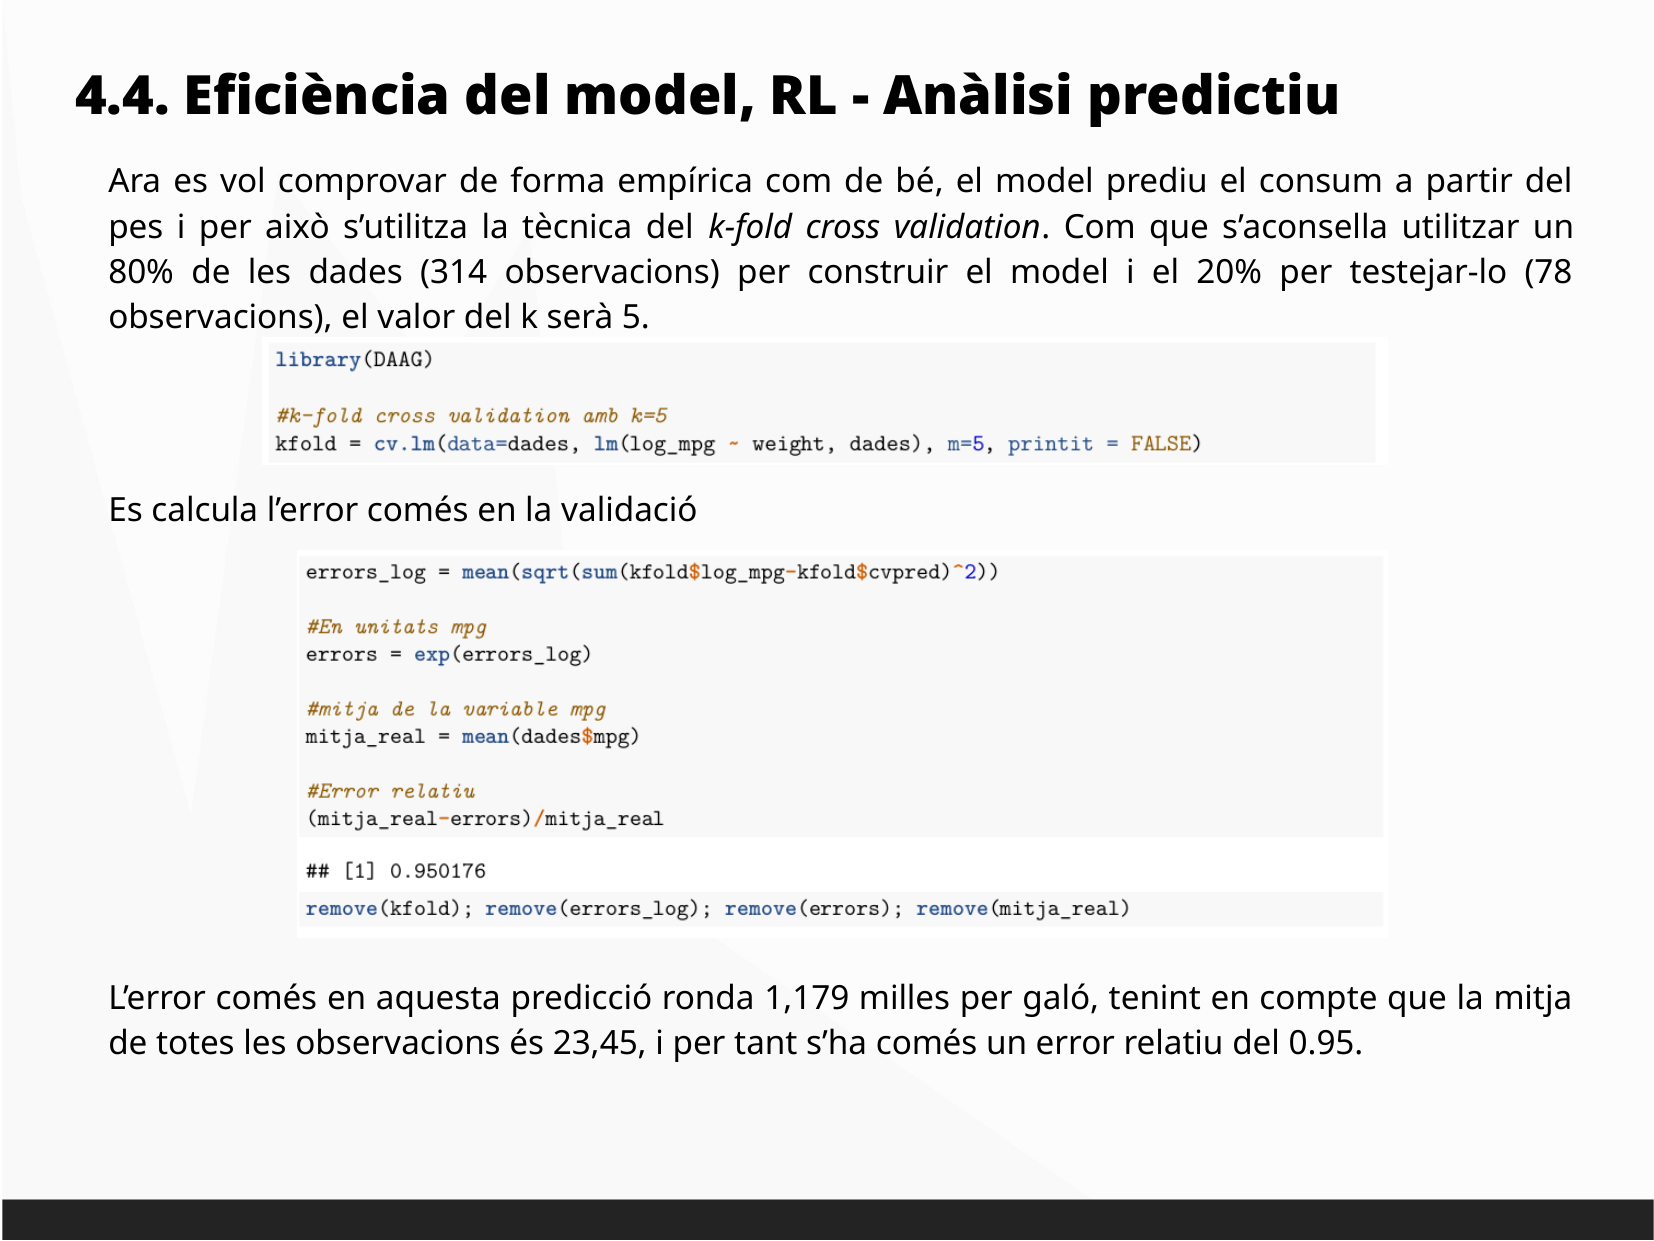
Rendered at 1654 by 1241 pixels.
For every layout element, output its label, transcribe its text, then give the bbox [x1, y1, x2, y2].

title 4.4. Eficiència del model, RL - Anàlisi predictiu [75, 37, 1564, 151]
list L’error comés en aquesta predicció ronda 1,179 milles per galó, tenint en compte que la mitja de totes les observacions és 23,45, i per tant s’ha comés un error relatiu del 0.95. [37, 973, 1576, 1090]
list Ara es vol comprovar de forma empírica com de bé, el model prediu el consum a partir del pes i per això s’utilitza la tècnica del k-fold cross validation. Com que s’aconsella utilitzar un 80% de les dades (314 observacions) per construir el model i el 20% per testejar-lo (78 observacions), el valor del k serà 5. [37, 157, 1576, 312]
list Es calcula l’error comés en la validació [37, 486, 1576, 526]
picture [2, 0, 1654, 1241]
